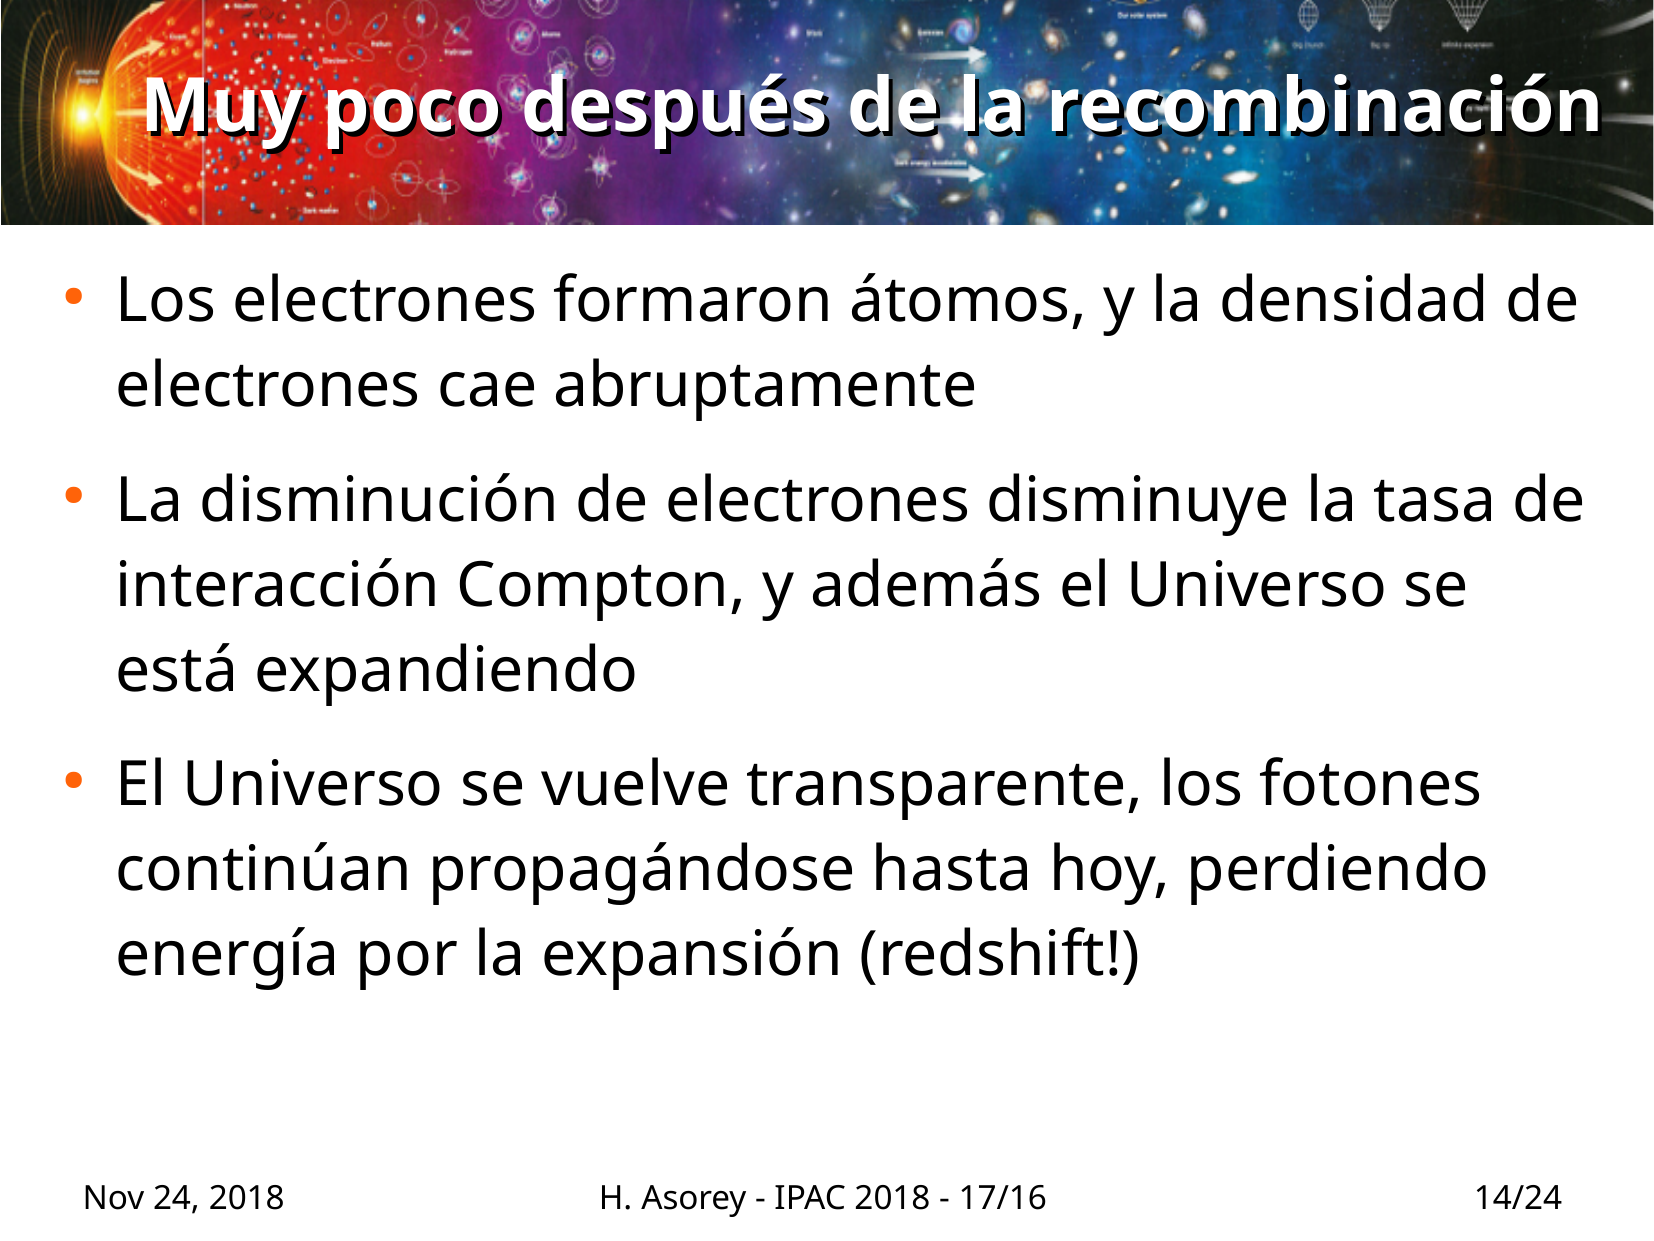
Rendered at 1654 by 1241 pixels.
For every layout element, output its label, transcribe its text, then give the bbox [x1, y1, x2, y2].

picture [1, 0, 1654, 225]
title Muy poco después de la recombinación [45, 15, 1606, 191]
list Los electrones formaron átomos, y la densidad de electrones cae abruptamente La disminución de electrones disminuye la tasa de interacción Compton, y además el Universo se está expandiendo El Universo se vuelve transparente, los fotones continúan propagándose hasta hoy, perdiendo energía por la expansión (redshift!) [45, 255, 1606, 1156]
